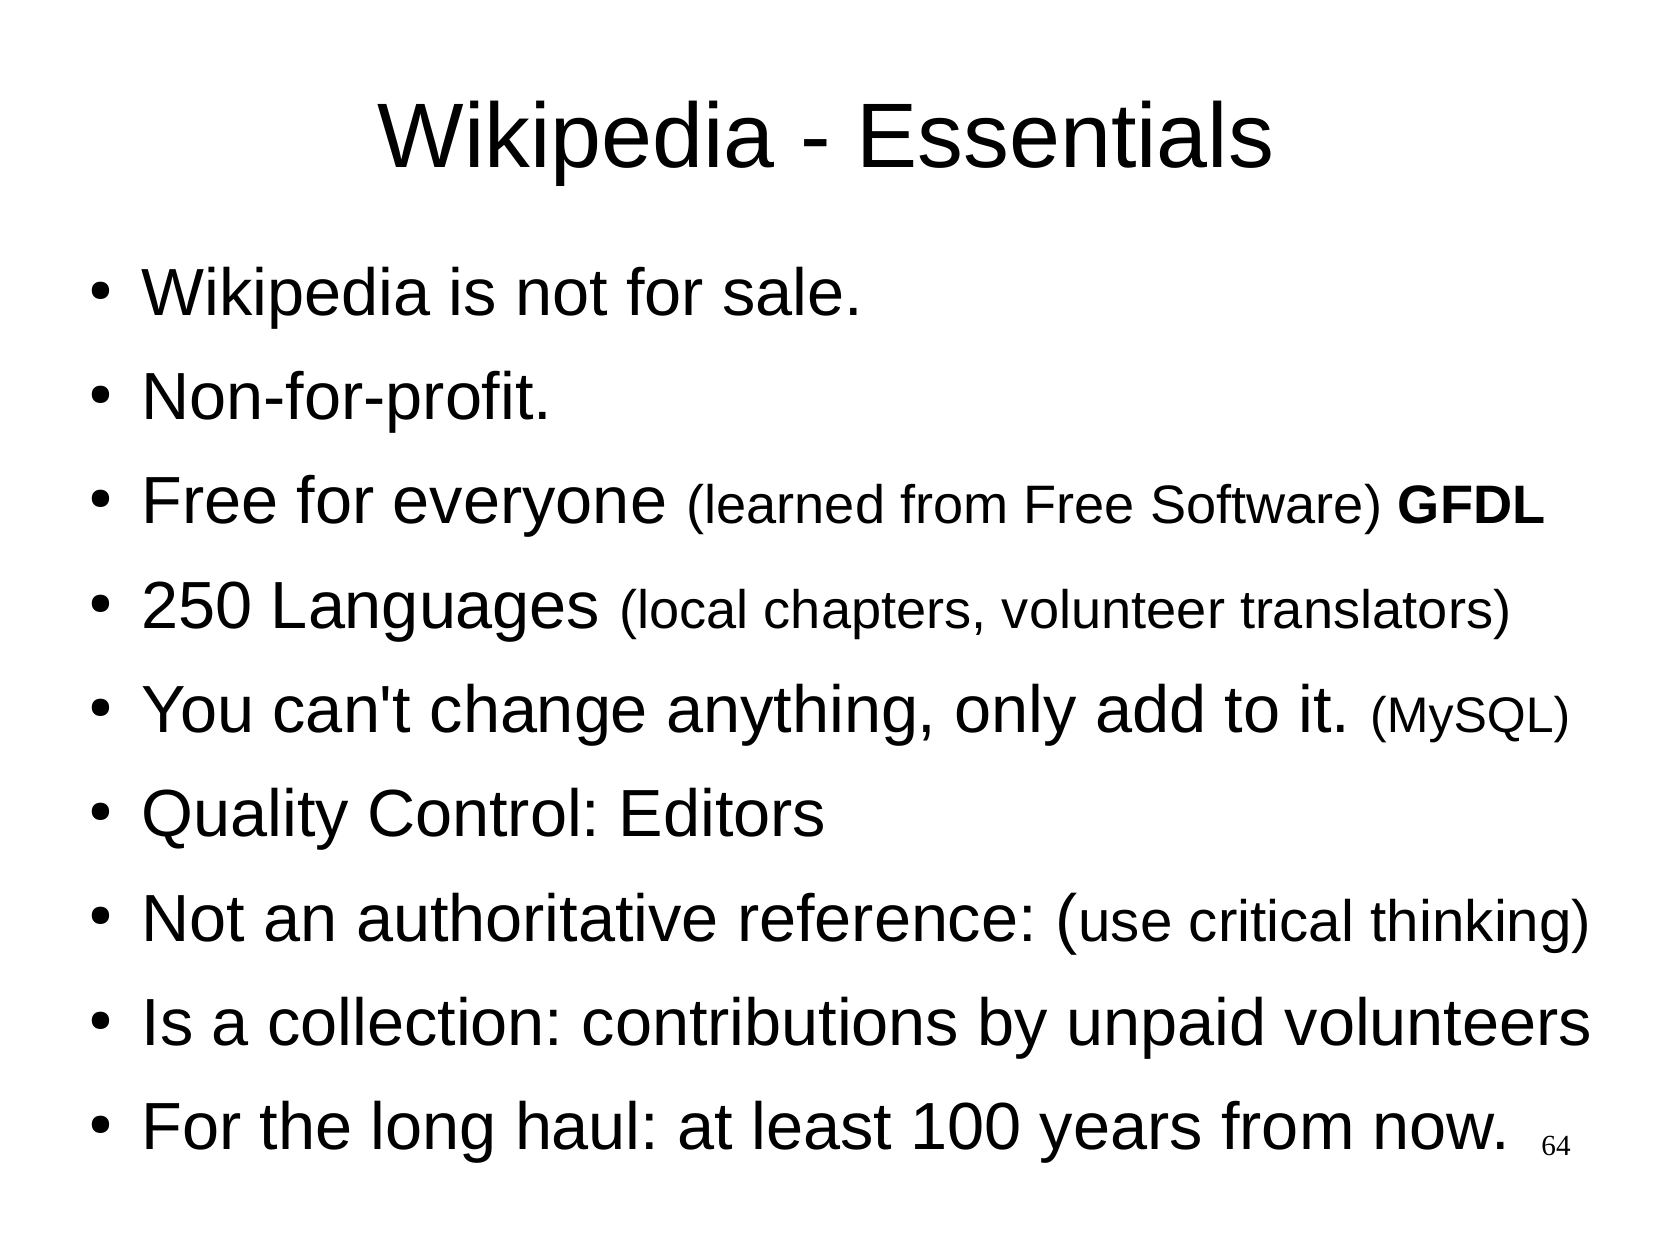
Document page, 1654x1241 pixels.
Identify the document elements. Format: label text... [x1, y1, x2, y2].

title Wikipedia - Essentials [82, 31, 1571, 239]
list Wikipedia is not for sale. Non-for-profit. Free for everyone (learned from Free Software) GFDL 250 Languages (local chapters, volunteer translators) You can't change anything, only add to it. (MySQL) Quality Control: Editors Not an authoritative reference: (use critical thinking) Is a collection: contributions by unpaid volunteers For the long haul: at least 100 years from now. [70, 254, 1601, 1164]
